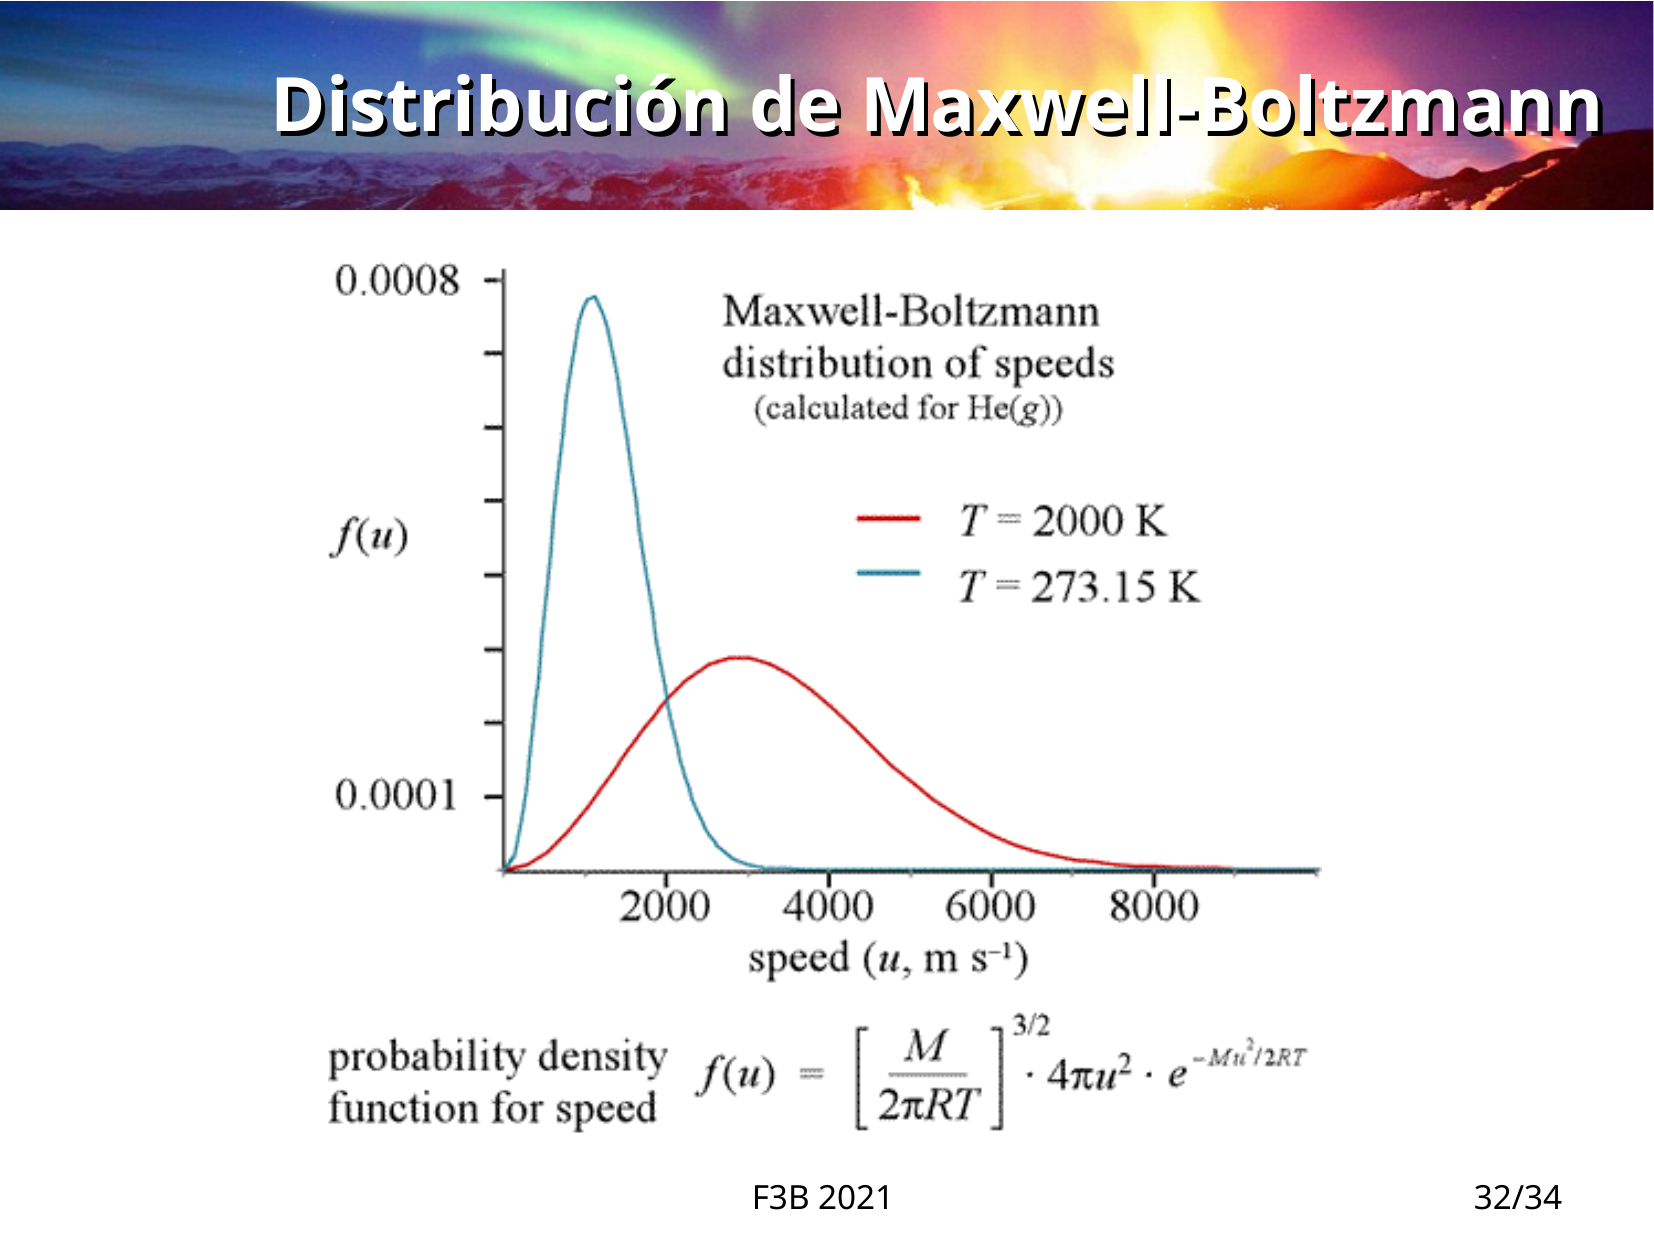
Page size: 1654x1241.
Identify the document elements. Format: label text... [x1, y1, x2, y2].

picture [0, 1, 1654, 210]
picture [328, 254, 1322, 1156]
title Distribución de Maxwell-Boltzmann [45, 11, 1606, 195]
